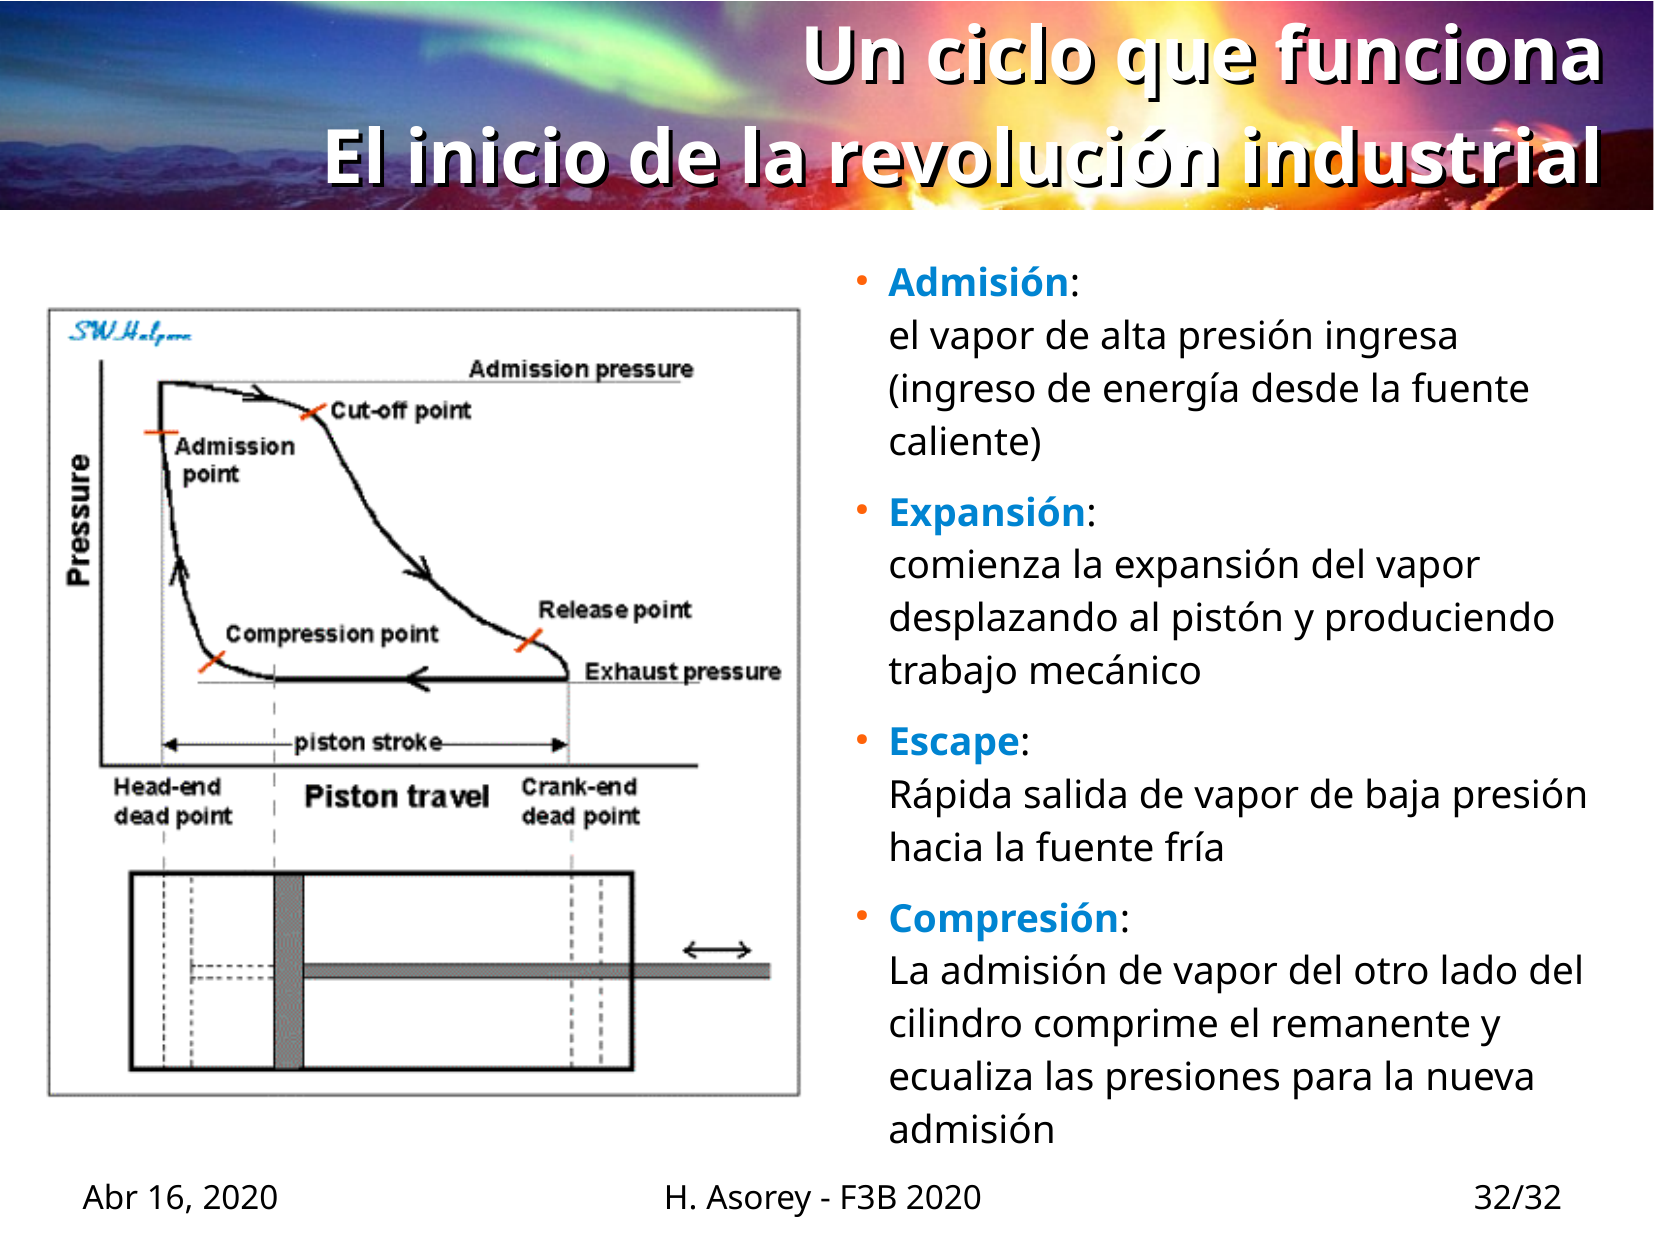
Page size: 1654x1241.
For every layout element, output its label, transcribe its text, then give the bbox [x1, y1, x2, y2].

picture [45, 304, 807, 1105]
list Admisión: el vapor de alta presión ingresa (ingreso de energía desde la fuente caliente) Expansión: comienza la expansión del vapor desplazando al pistón y produciendo trabajo mecánico Escape: Rápida salida de vapor de baja presión hacia la fuente fría Compresión: La admisión de vapor del otro lado del cilindro comprime el remanente y ecualiza las presiones para la nueva admisión [844, 255, 1606, 1156]
picture [0, 1, 1654, 210]
title Un ciclo que funciona El inicio de la revolución industrial [45, 11, 1606, 195]
